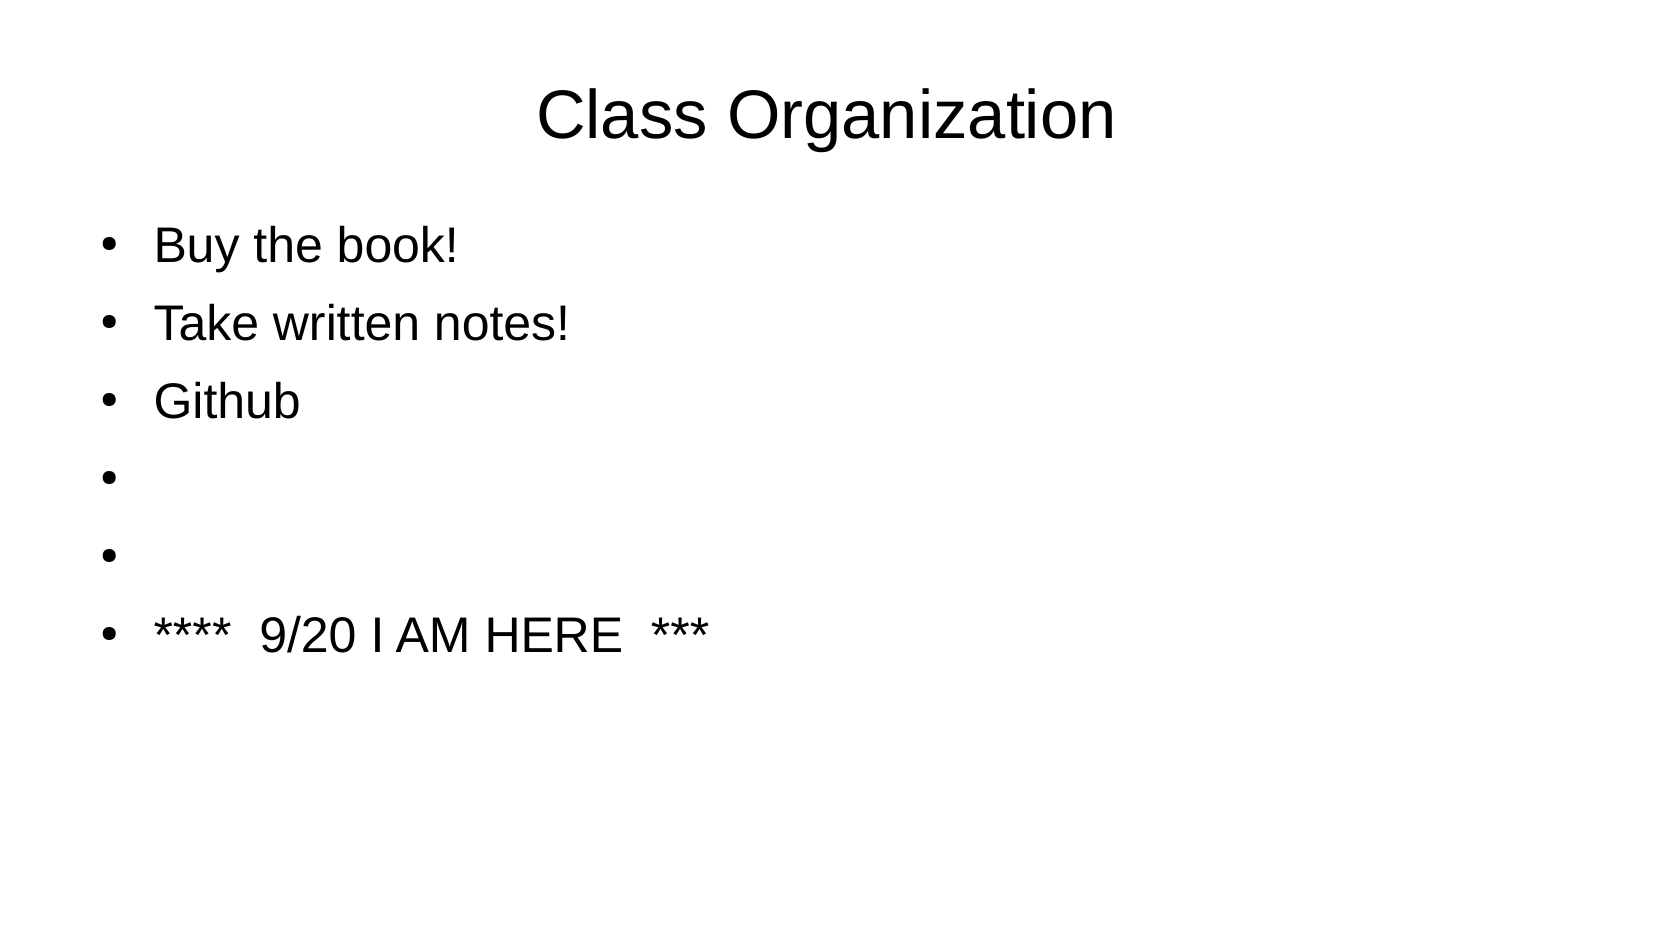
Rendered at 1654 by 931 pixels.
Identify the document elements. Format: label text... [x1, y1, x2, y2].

title Class Organization [82, 37, 1571, 193]
list Buy the book! Take written notes! Github **** 9/20 I AM HERE *** [82, 217, 1571, 758]
